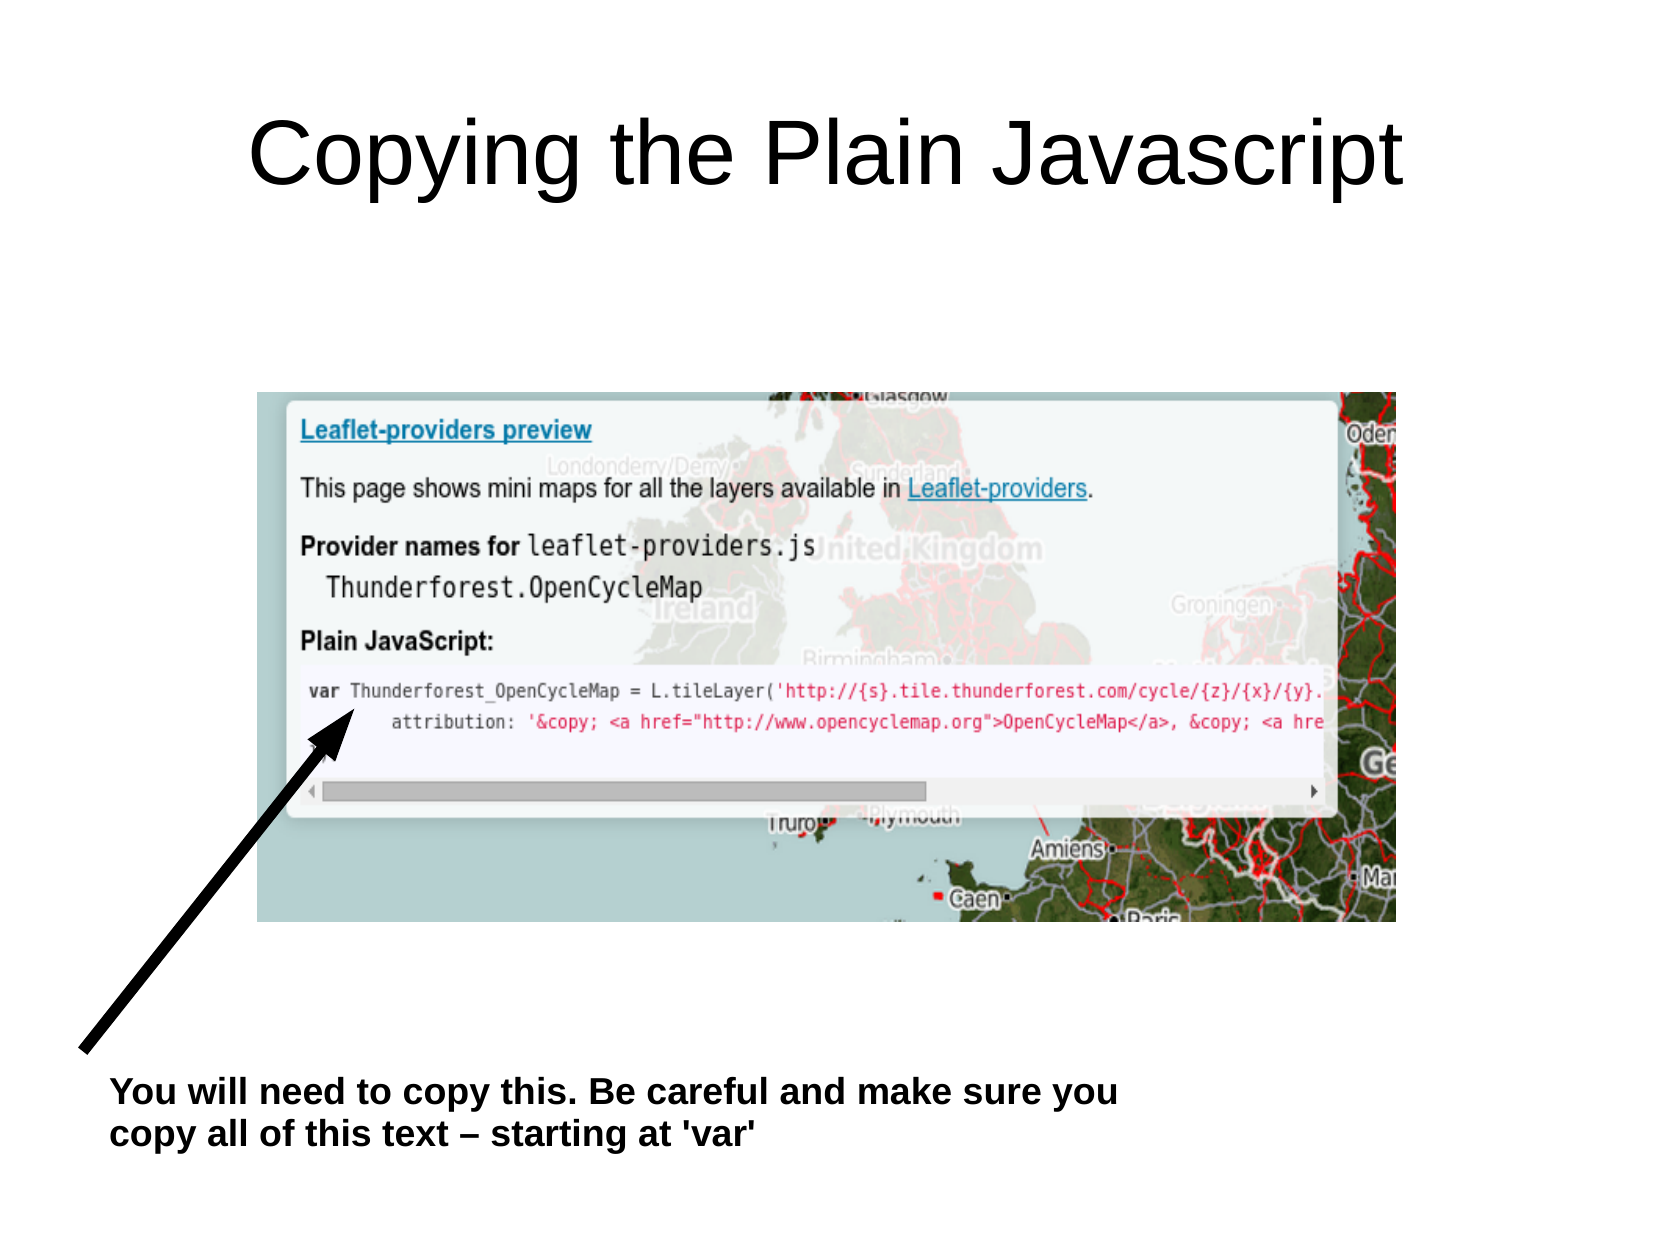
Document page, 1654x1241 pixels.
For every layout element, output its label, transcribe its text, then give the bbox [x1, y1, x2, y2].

text_box You will need to copy this. Be careful and make sure you copy all of this text – starting at 'var' [94, 1062, 1205, 1162]
title Copying the Plain Javascript [82, 49, 1571, 257]
picture [257, 392, 1396, 922]
